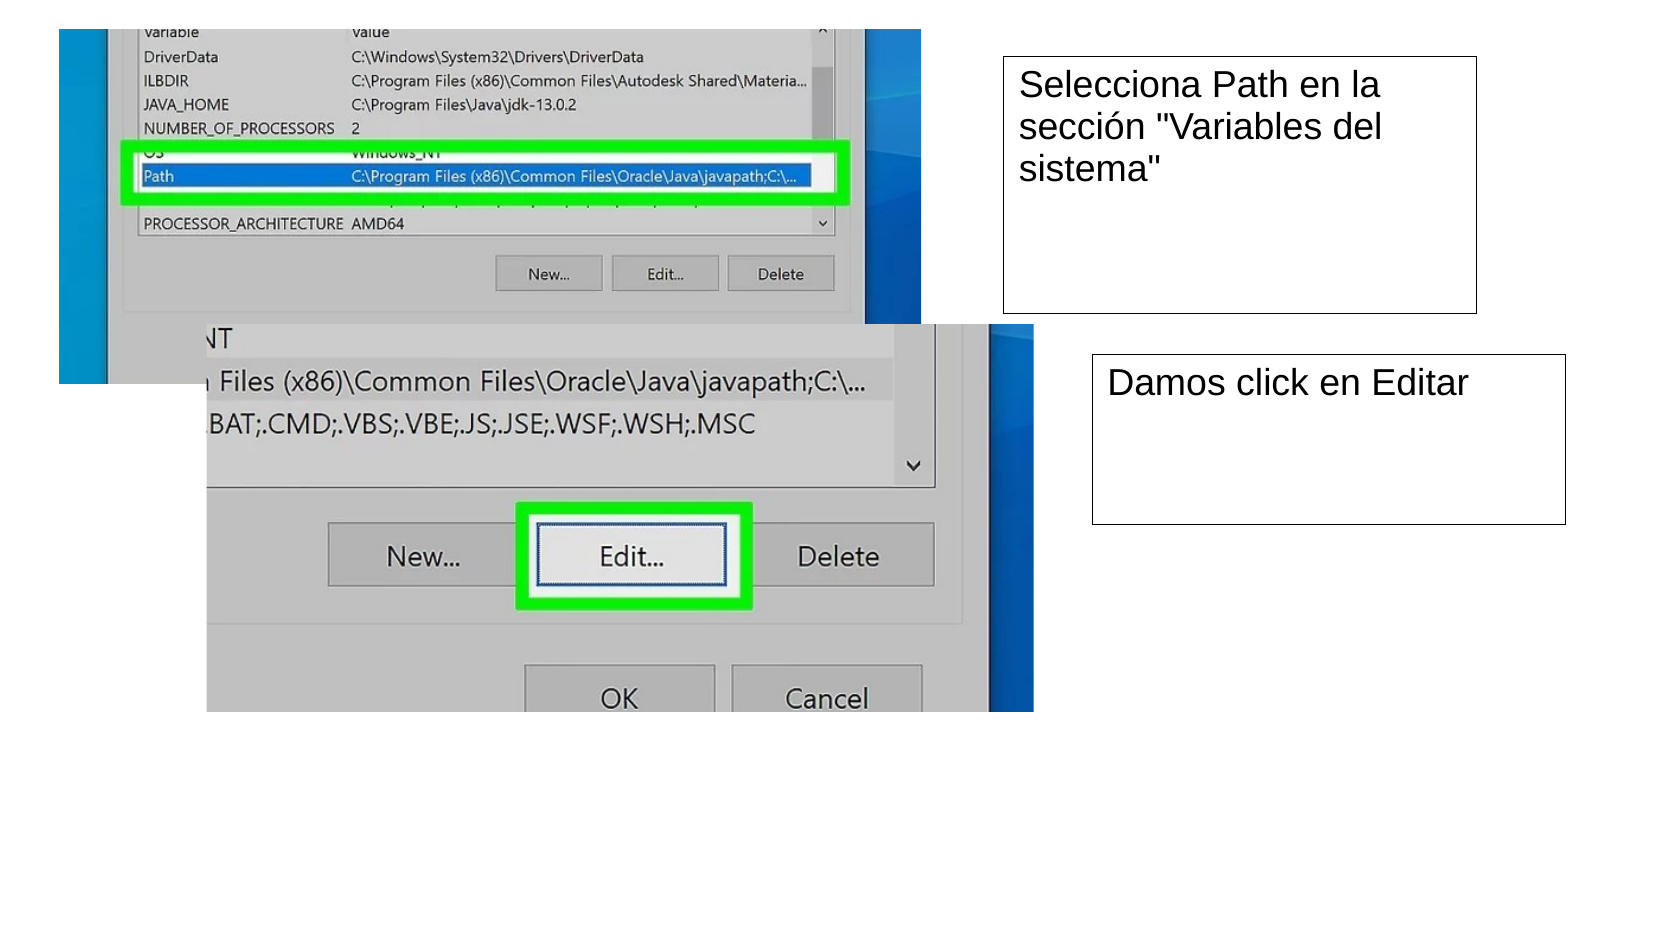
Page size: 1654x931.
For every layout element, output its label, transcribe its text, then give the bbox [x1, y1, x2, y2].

text_box Damos click en Editar [1092, 354, 1566, 525]
text_box Selecciona Path en la sección "Variables del sistema" [1003, 56, 1477, 314]
picture [105, 29, 1034, 712]
